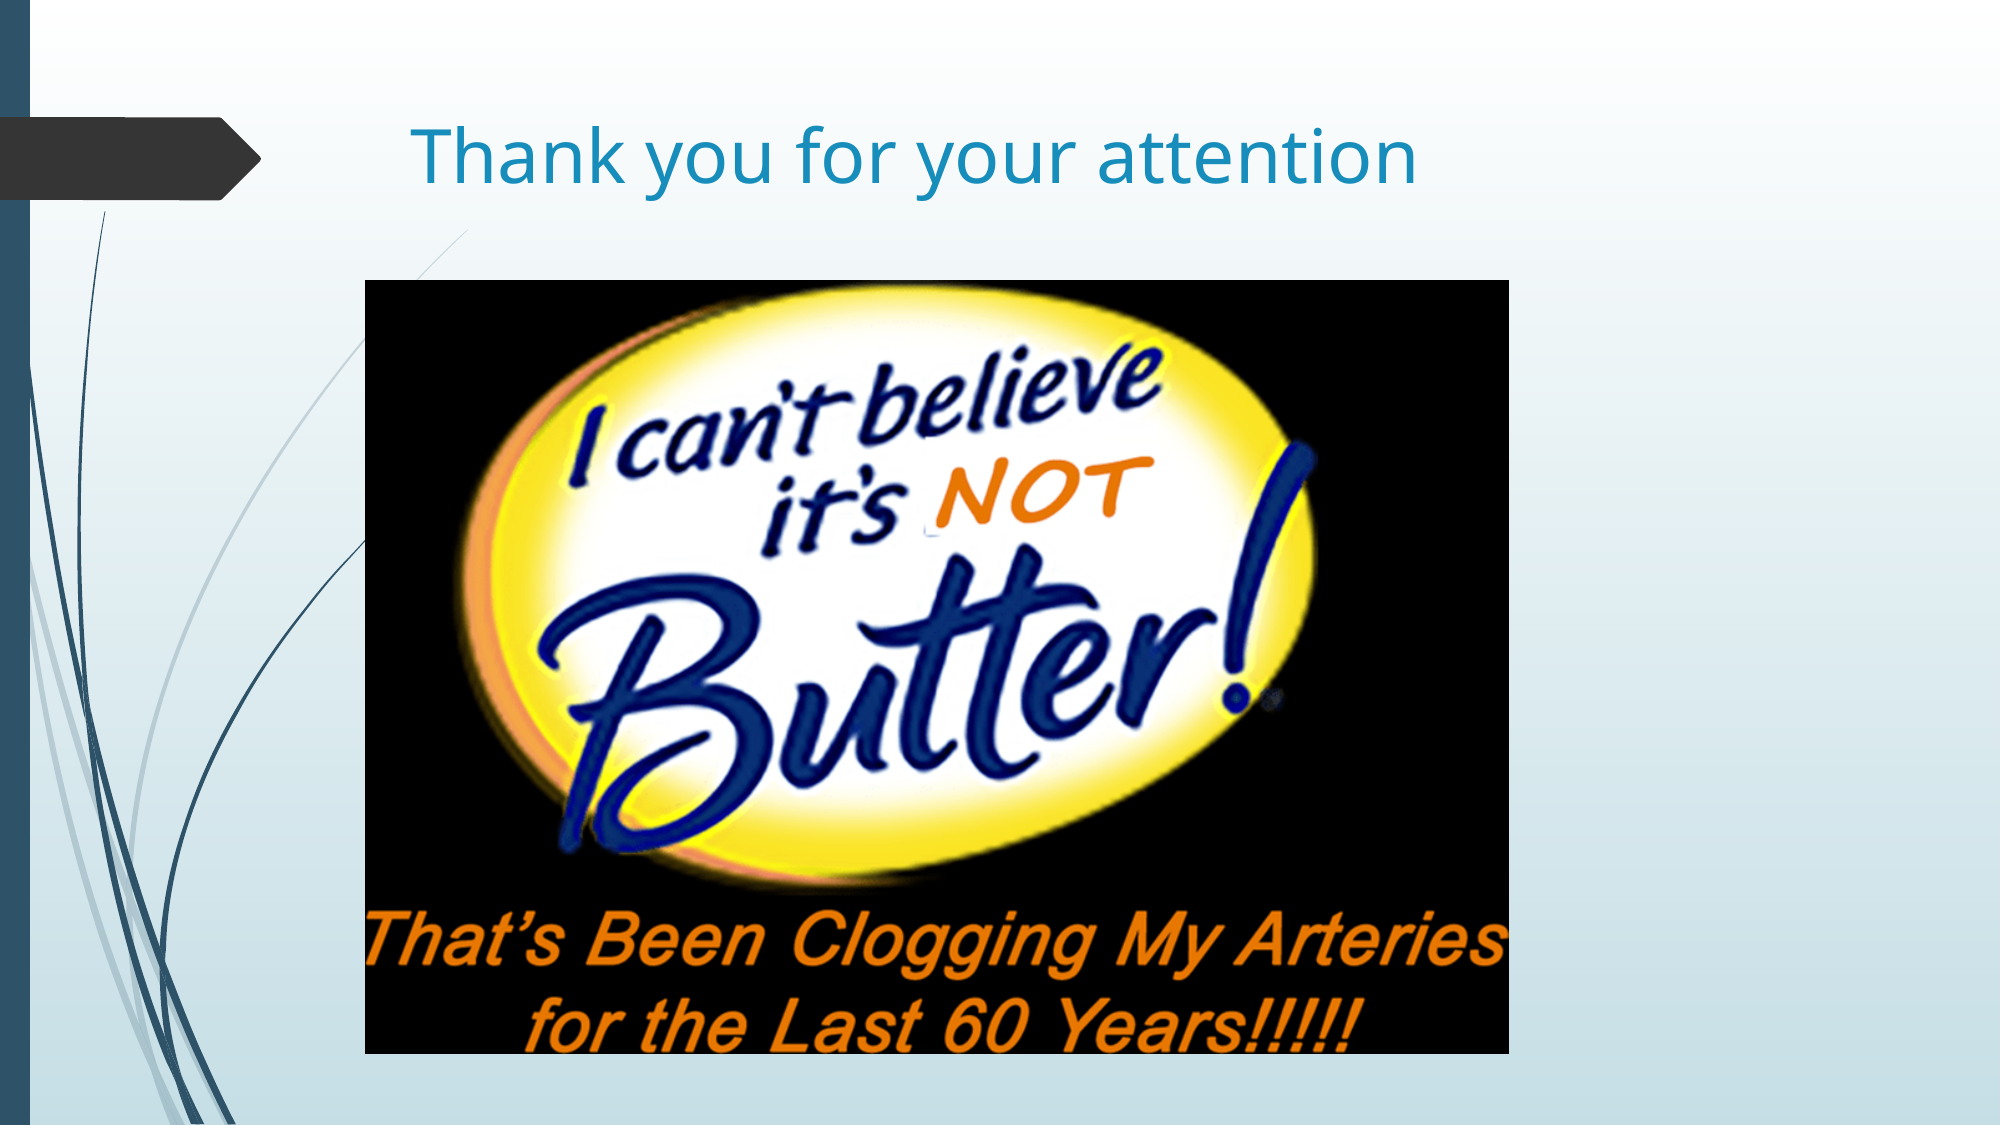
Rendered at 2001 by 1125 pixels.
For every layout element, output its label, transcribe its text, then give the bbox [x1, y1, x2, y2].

title Thank you for your attention [395, 100, 1857, 311]
picture [365, 281, 1509, 1054]
